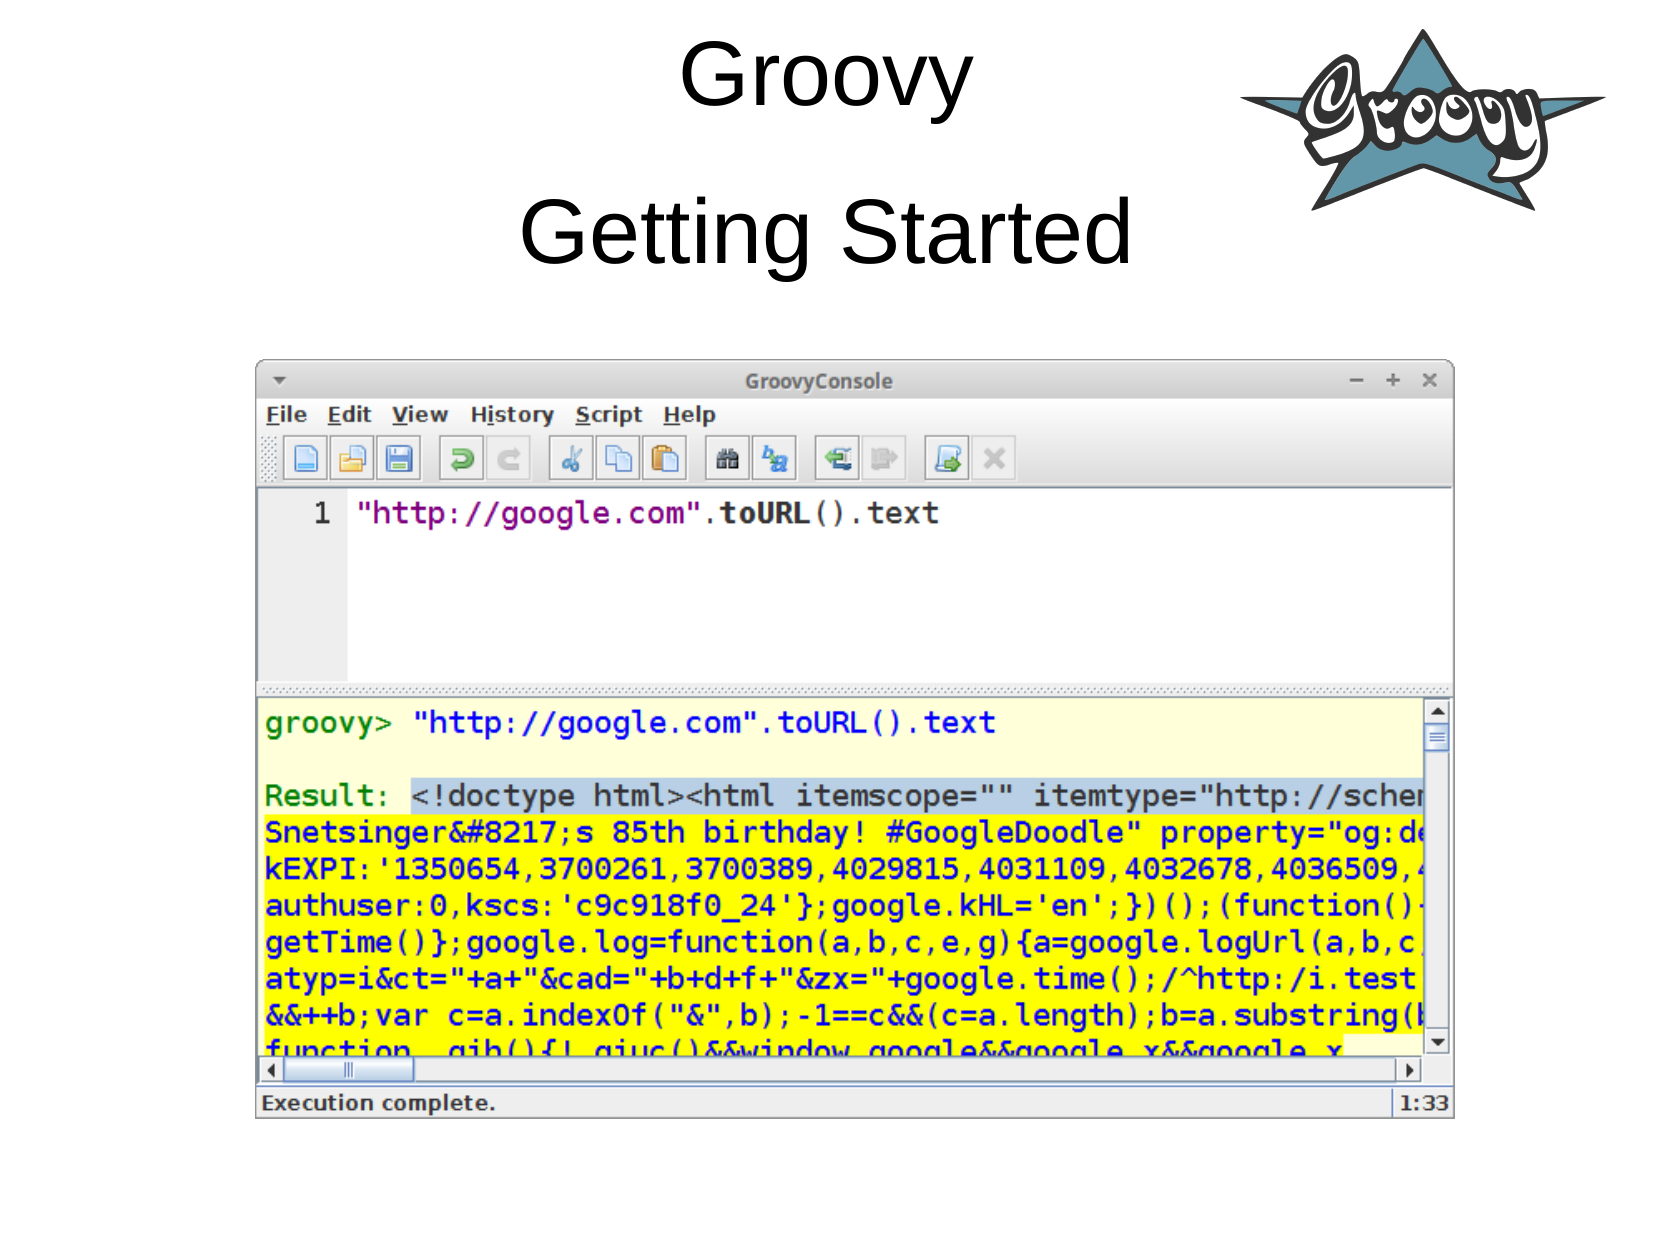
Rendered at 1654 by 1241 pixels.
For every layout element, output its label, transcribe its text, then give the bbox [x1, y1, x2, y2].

picture [1240, 29, 1606, 211]
picture [255, 359, 1455, 1119]
title Groovy Getting Started [82, 22, 1571, 284]
